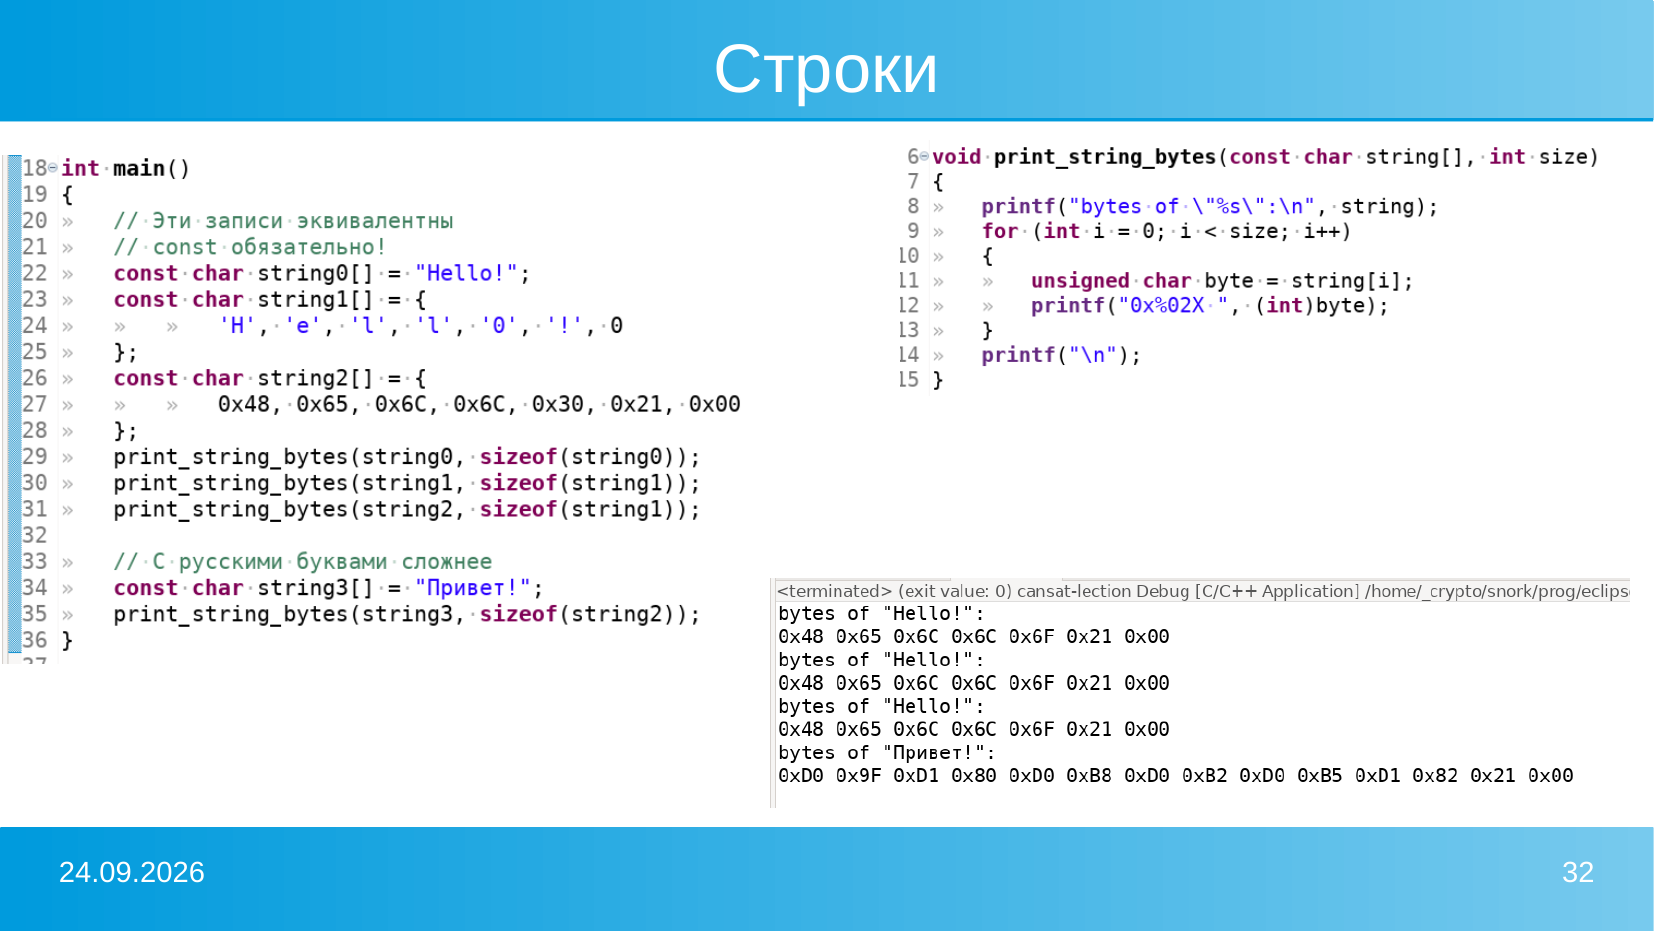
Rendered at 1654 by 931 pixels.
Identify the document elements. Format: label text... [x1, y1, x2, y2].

title Строки [59, 29, 1595, 108]
picture [2, 155, 1630, 808]
picture [900, 140, 1651, 396]
